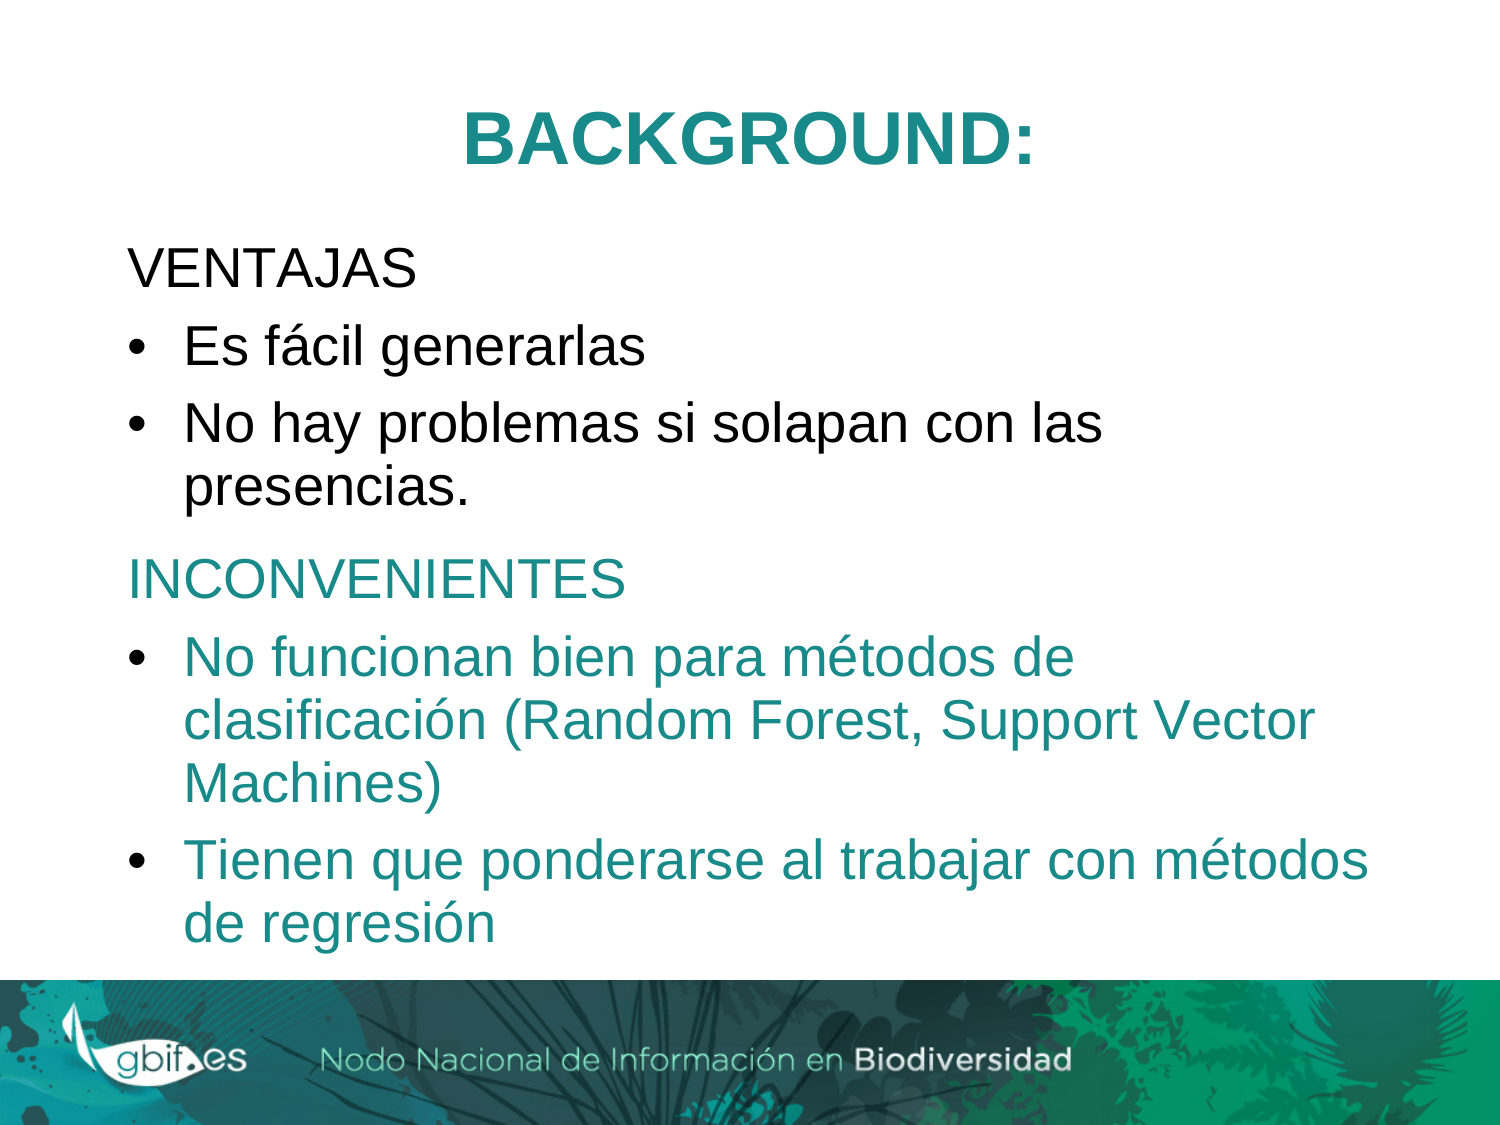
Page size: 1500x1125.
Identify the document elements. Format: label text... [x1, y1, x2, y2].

title BACKGROUND: [112, 68, 1388, 209]
list VENTAJAS Es fácil generarlas No hay problemas si solapan con las presencias. INCONVENIENTES No funcionan bien para métodos de clasificación (Random Forest, Support Vector Machines) Tienen que ponderarse al trabajar con métodos de regresión [112, 229, 1388, 955]
picture [0, 980, 1500, 1125]
